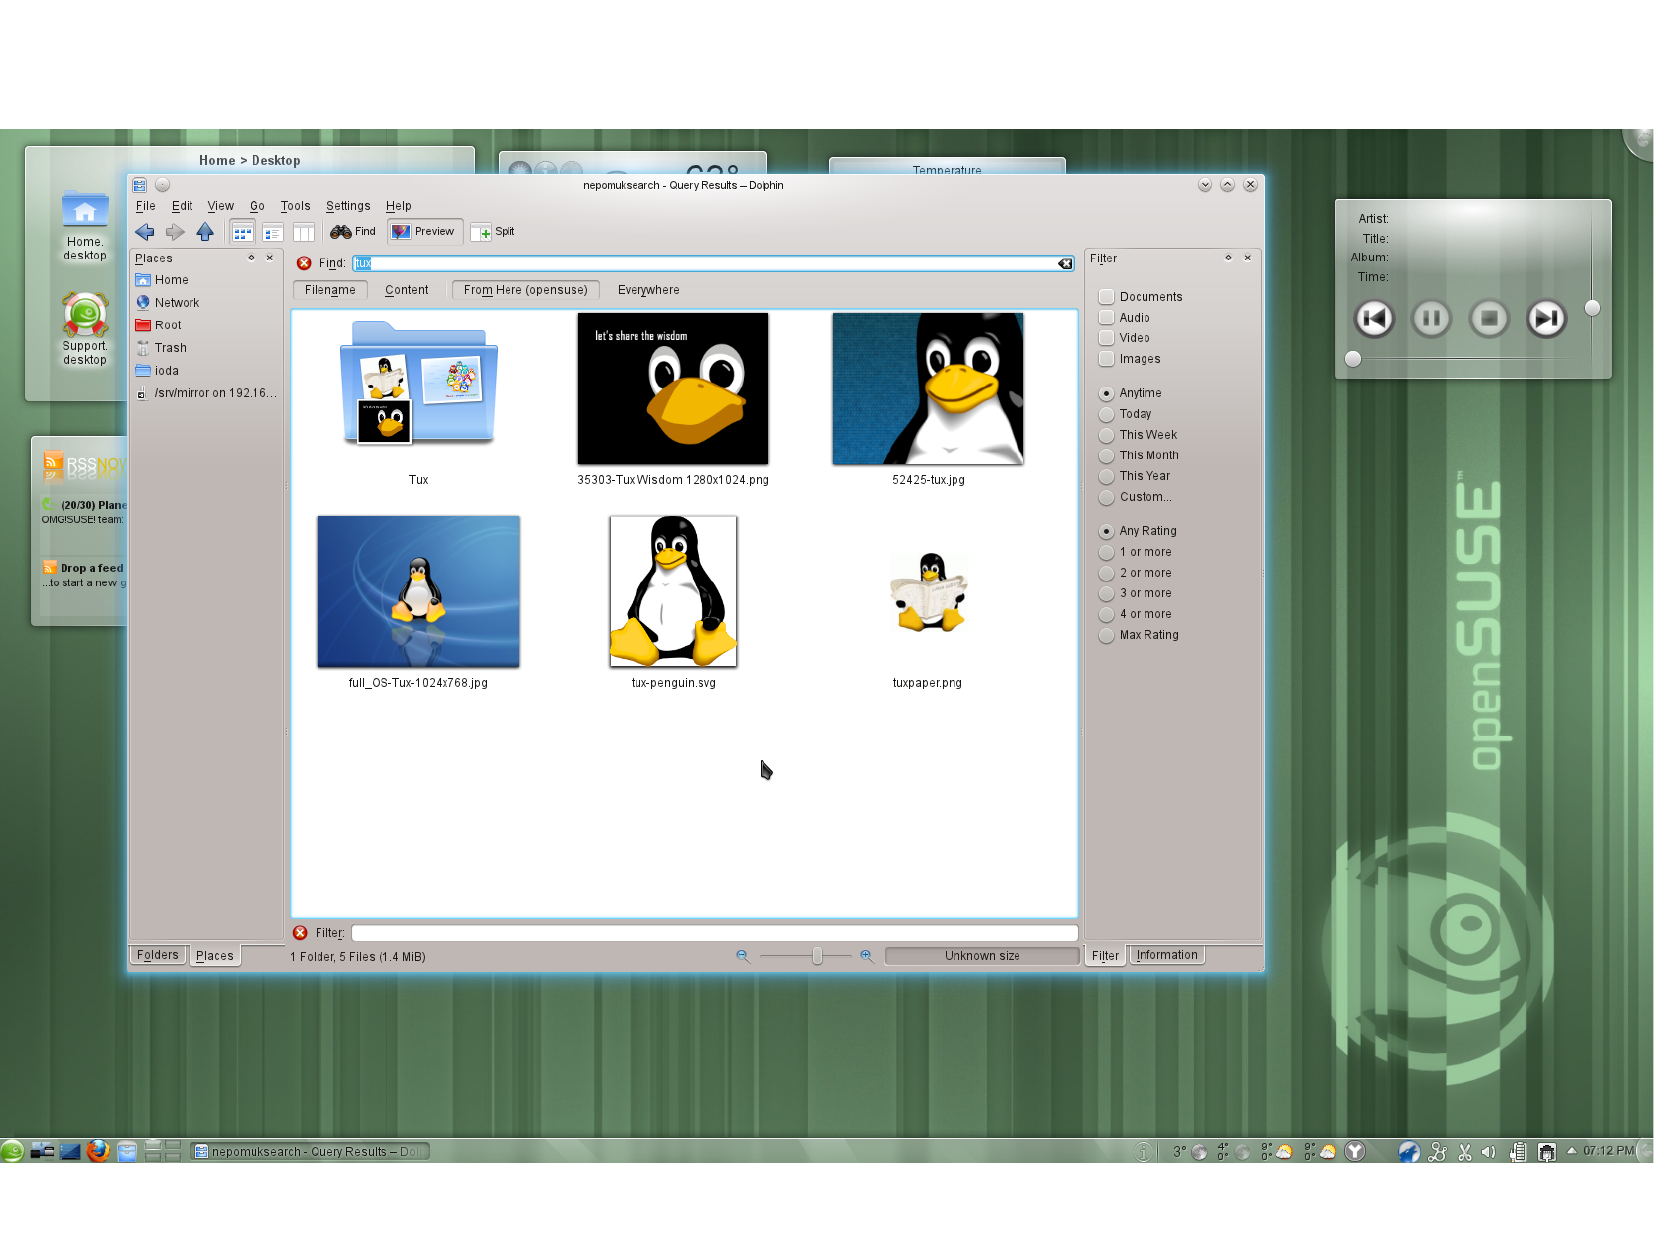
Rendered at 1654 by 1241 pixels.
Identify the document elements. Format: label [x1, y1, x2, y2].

picture [0, 129, 1654, 1163]
